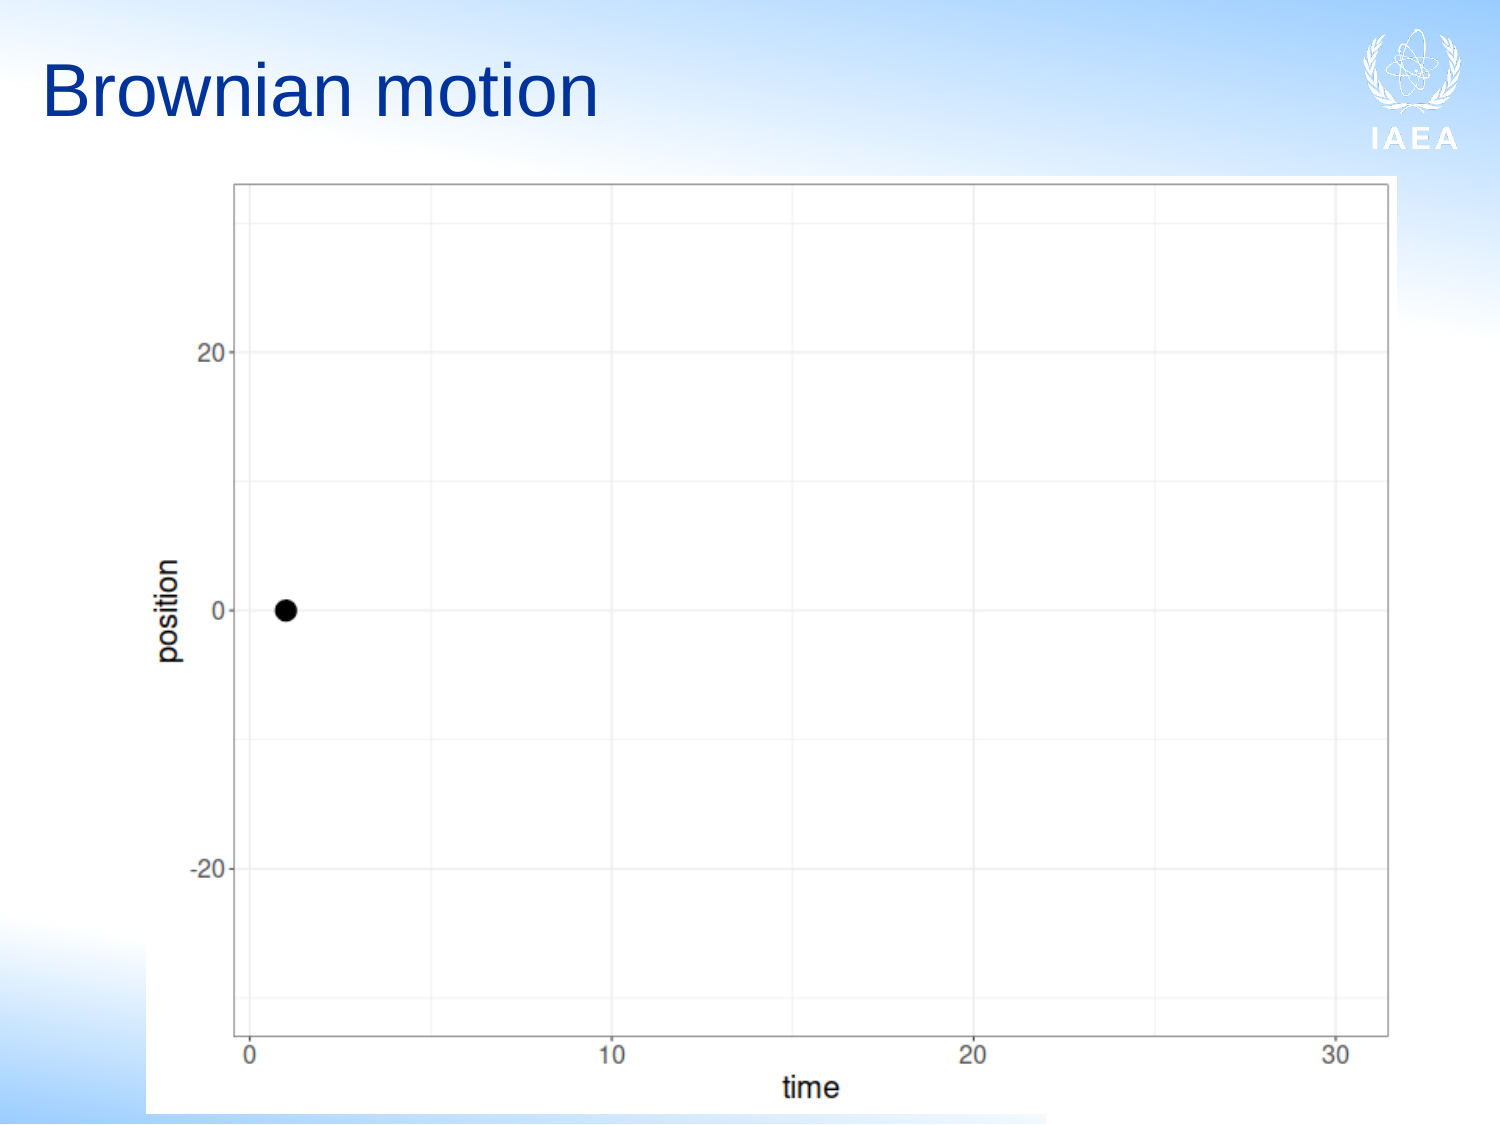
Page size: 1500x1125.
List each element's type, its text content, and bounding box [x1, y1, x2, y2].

title Brownian motion [41, 19, 1046, 161]
picture [146, 176, 1397, 1114]
picture [1363, 29, 1461, 149]
